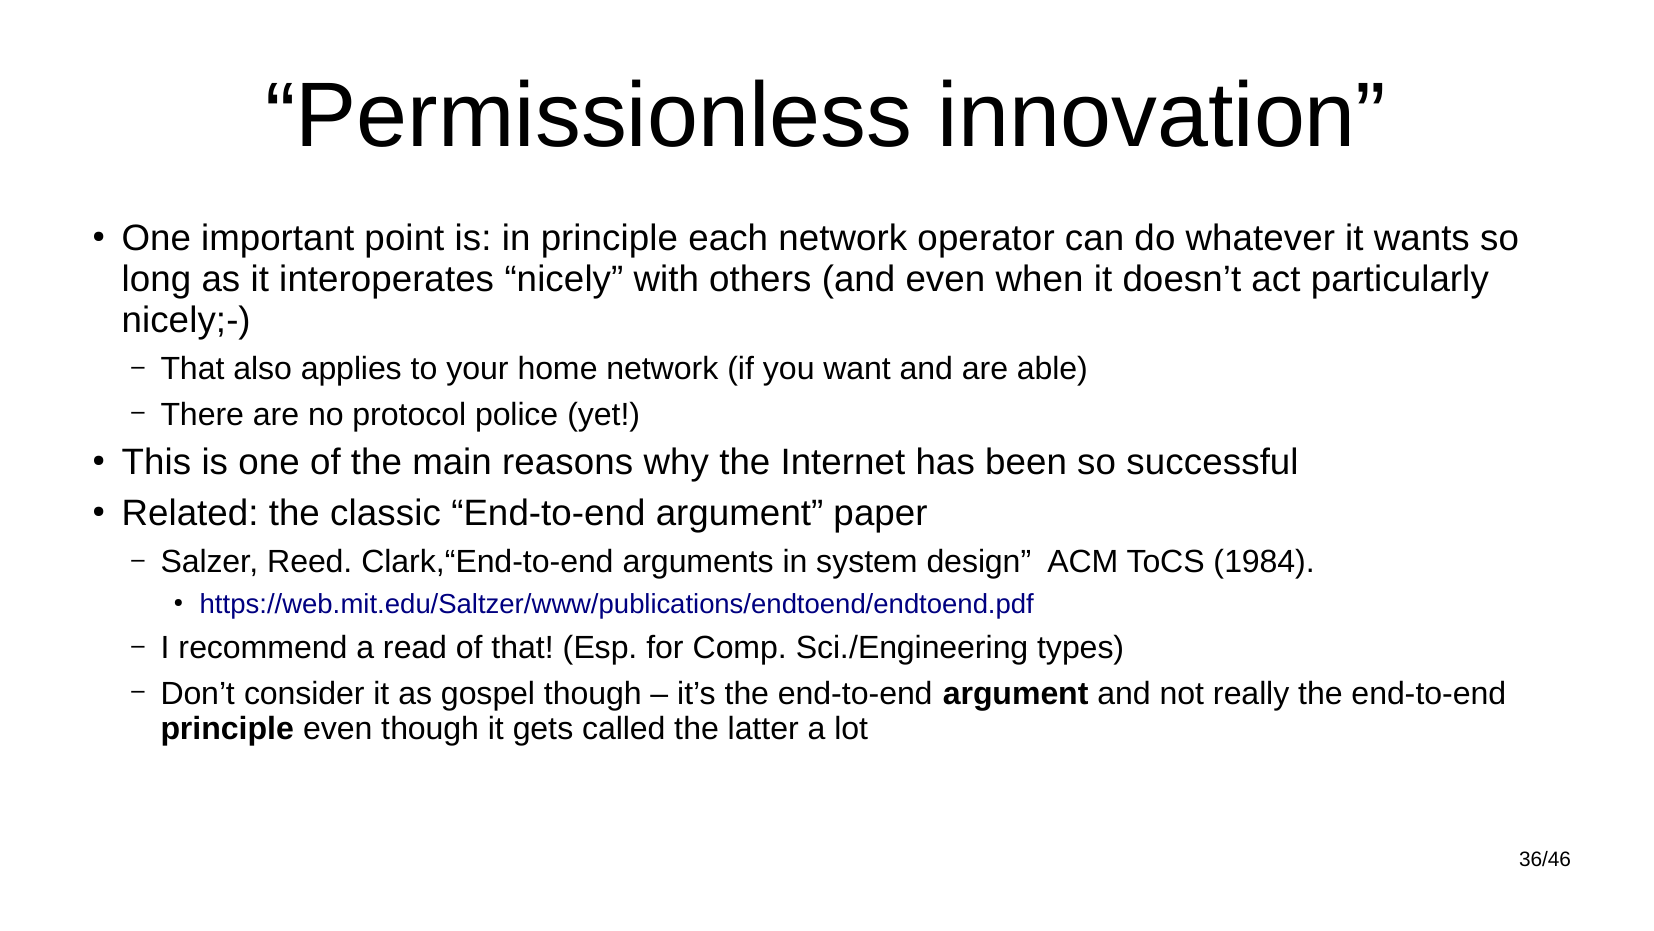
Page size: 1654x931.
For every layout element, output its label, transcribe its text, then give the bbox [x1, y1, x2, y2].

title “Permissionless innovation” [82, 37, 1571, 193]
list One important point is: in principle each network operator can do whatever it wants so long as it interoperates “nicely” with others (and even when it doesn’t act particularly nicely;-) That also applies to your home network (if you want and are able) There are no protocol police (yet!) This is one of the main reasons why the Internet has been so successful Related: the classic “End-to-end argument” paper Salzer, Reed. Clark,“End-to-end arguments in system design” ACM ToCS (1984). https://web.mit.edu/Saltzer/www/publications/endtoend/endtoend.pdf I recommend a read of that! (Esp. for Comp. Sci./Engineering types) Don’t consider it as gospel though – it’s the end-to-end argument and not really the end-to-end principle even though it gets called the latter a lot [82, 217, 1571, 758]
